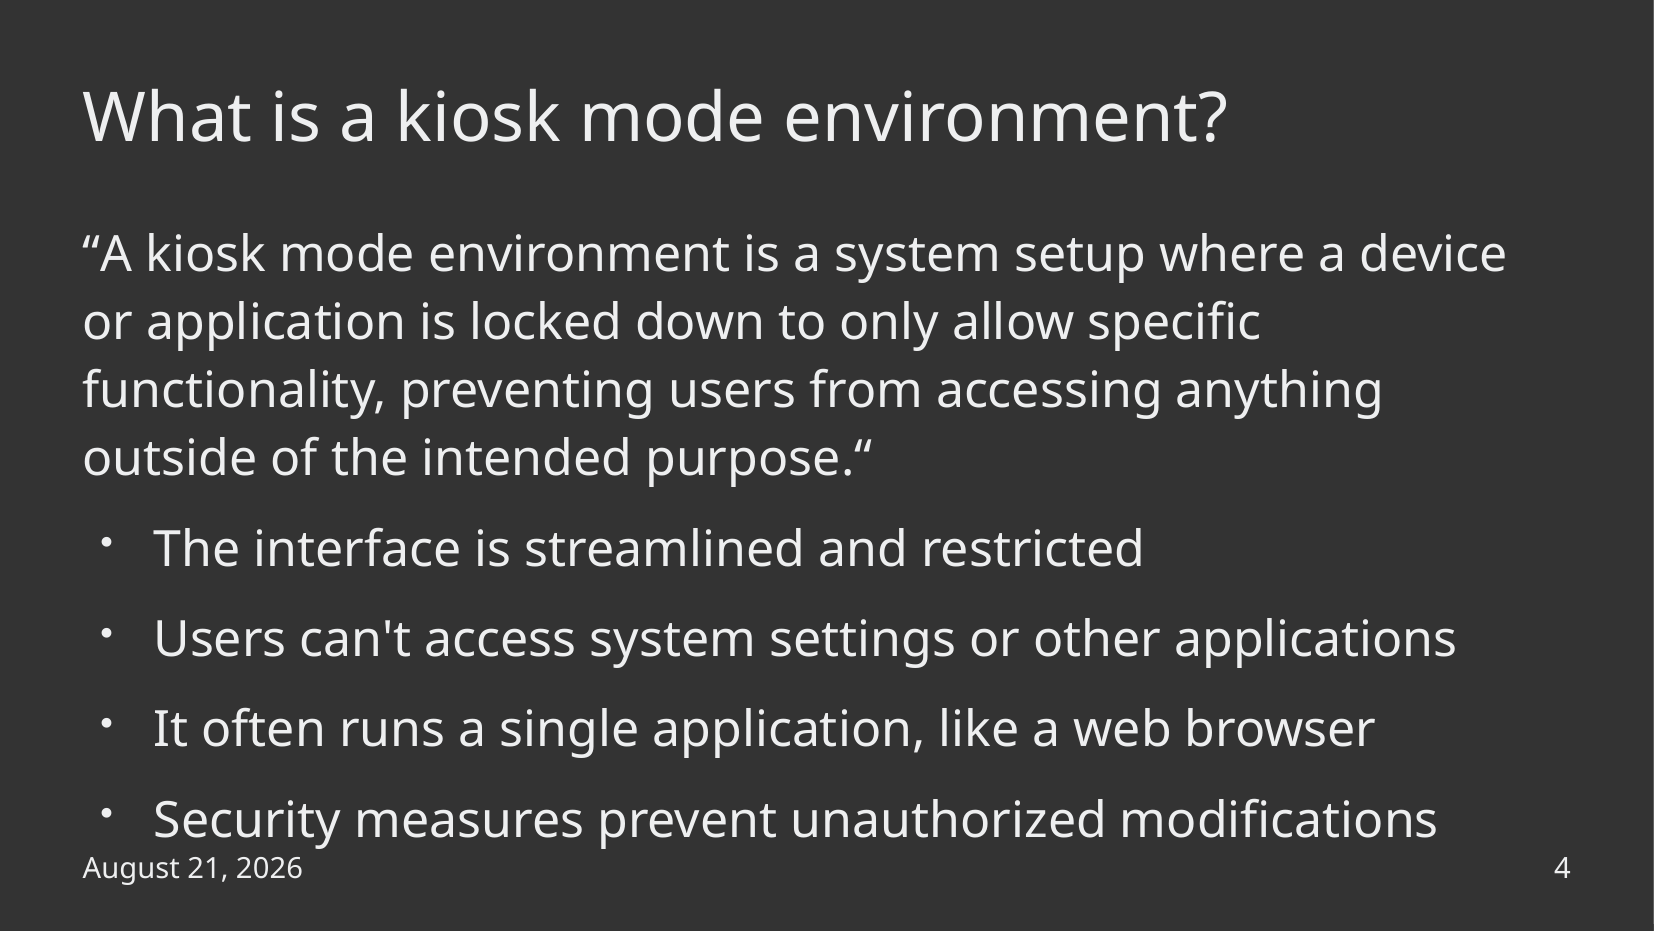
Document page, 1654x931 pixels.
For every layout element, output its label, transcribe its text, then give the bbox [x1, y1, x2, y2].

title What is a kiosk mode environment? [82, 36, 1571, 193]
list “A kiosk mode environment is a system setup where a device or application is locked down to only allow specific functionality, preventing users from accessing anything outside of the intended purpose.“ The interface is streamlined and restricted Users can't access system settings or other applications It often runs a single application, like a web browser Security measures prevent unauthorized modifications [82, 217, 1571, 808]
